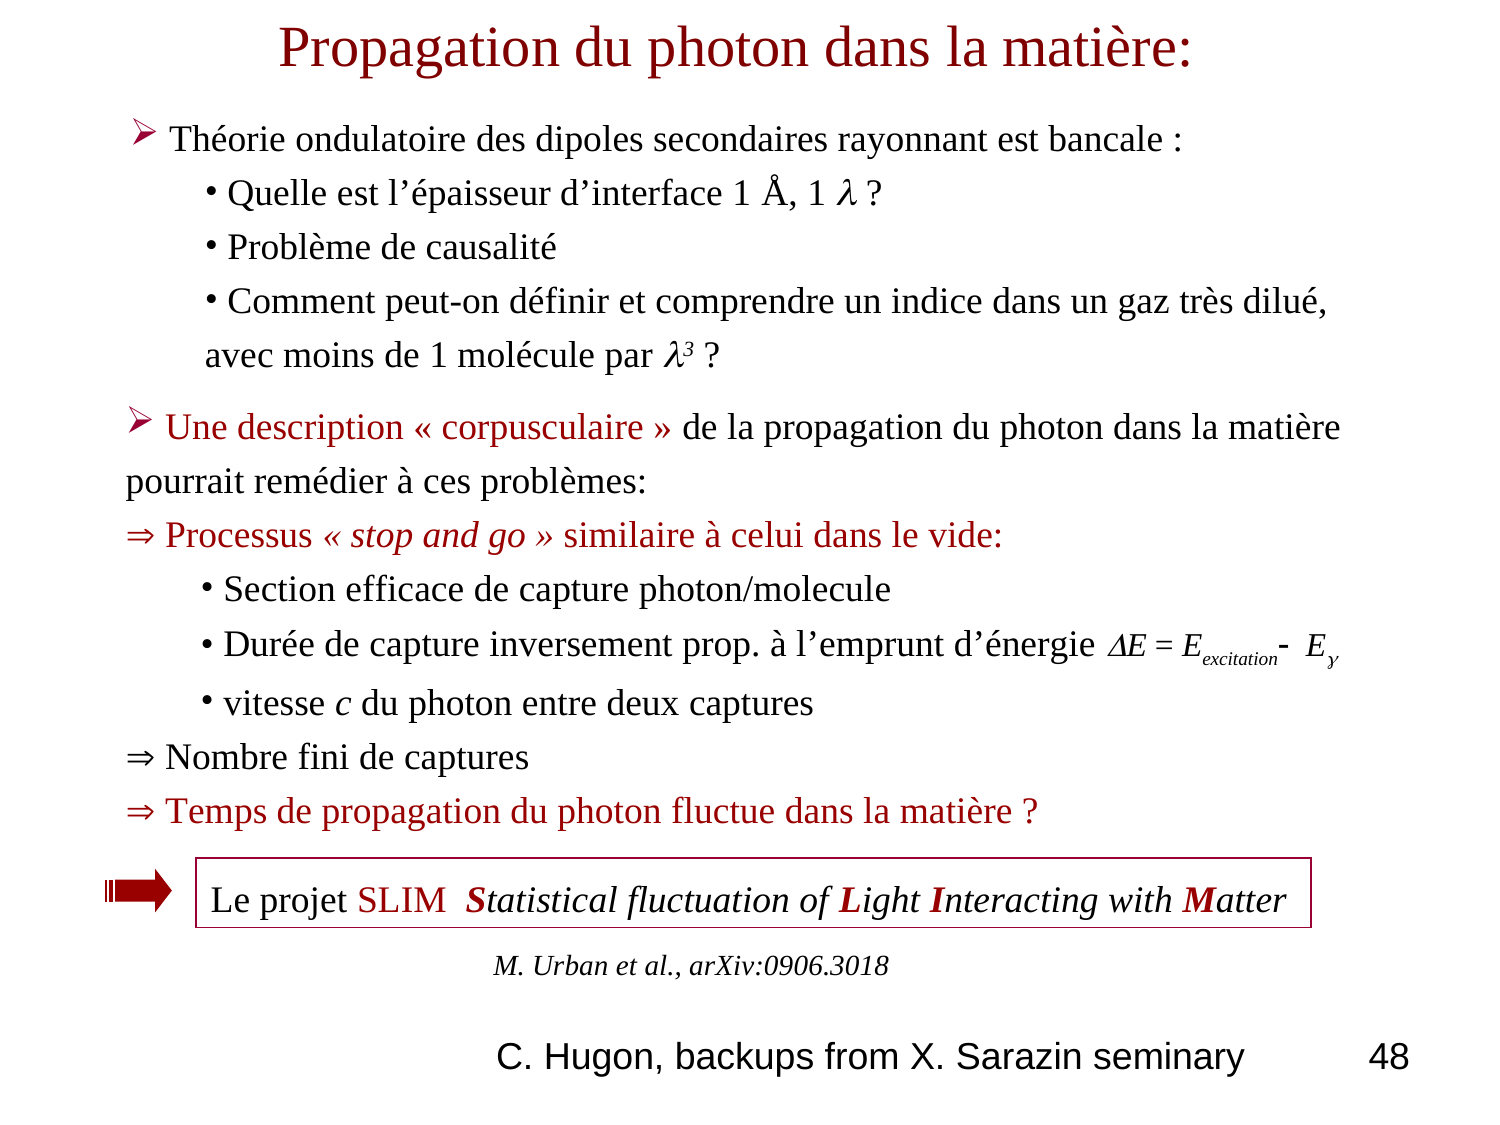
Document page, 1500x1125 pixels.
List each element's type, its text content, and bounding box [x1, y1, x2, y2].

text_box Propagation du photon dans la matière: [100, 0, 1372, 86]
text_box [109, 880, 113, 902]
text_box Le projet SLIM Statistical fluctuation of Light Interacting with Matter [195, 858, 1312, 928]
text_box Une description « corpusculaire » de la propagation du photon dans la matière pourrait remédier à ces problèmes:  Processus « stop and go » similaire à celui dans le vide: Section efficace de capture photon/molecule Durée de capture inversement prop. à l’emprunt d’énergie E = EexcitationE vitesse c du photon entre deux captures  Nombre fini de captures  Temps de propagation du photon fluctue dans la matière ? [110, 385, 1379, 839]
text_box Théorie ondulatoire des dipoles secondaires rayonnant est bancale : Quelle est l’épaisseur d’interface 1 Å, 1  ? Problème de causalité Comment peut-on définir et comprendre un indice dans un gaz très dilué, avec moins de 1 molécule par 3 ? [115, 97, 1413, 383]
text_box M. Urban et al., arXiv:0906.3018 [478, 931, 905, 990]
text_box [115, 868, 172, 913]
